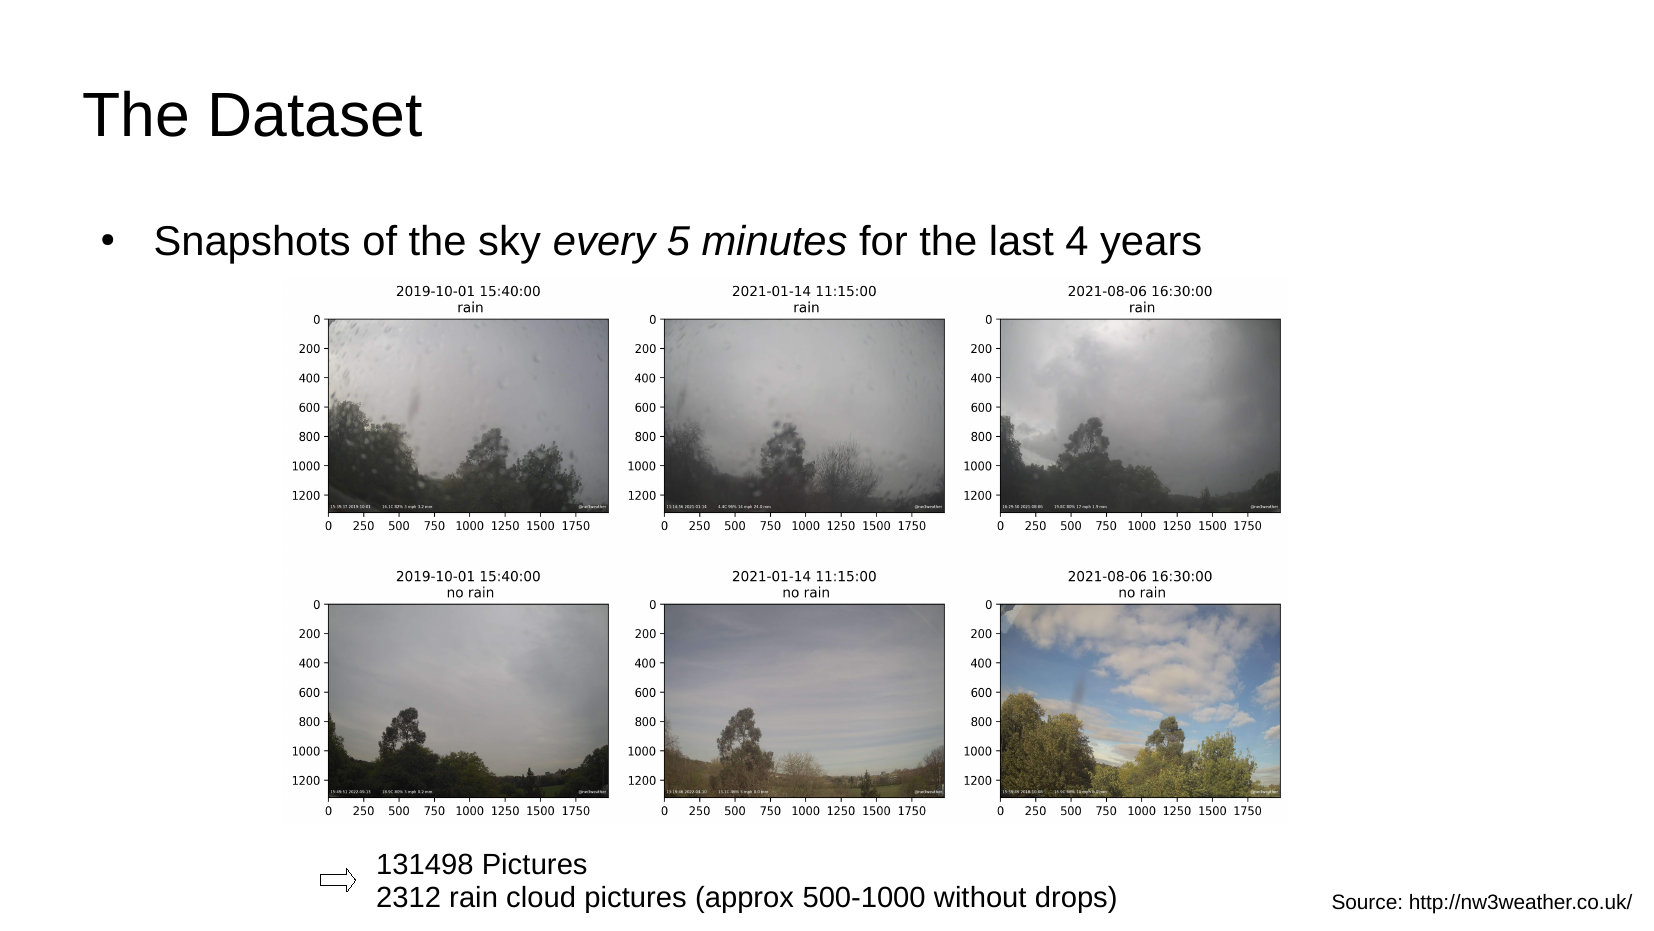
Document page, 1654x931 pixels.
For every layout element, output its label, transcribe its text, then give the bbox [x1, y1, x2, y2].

title The Dataset [82, 37, 1571, 193]
list Snapshots of the sky every 5 minutes for the last 4 years [82, 217, 1571, 758]
text_box Source: http://nw3weather.co.uk/ [1316, 883, 1648, 922]
text_box 131498 Pictures 2312 rain cloud pictures (approx 500-1000 without drops) [361, 840, 1182, 931]
text_box [320, 868, 356, 892]
picture [283, 277, 1288, 826]
